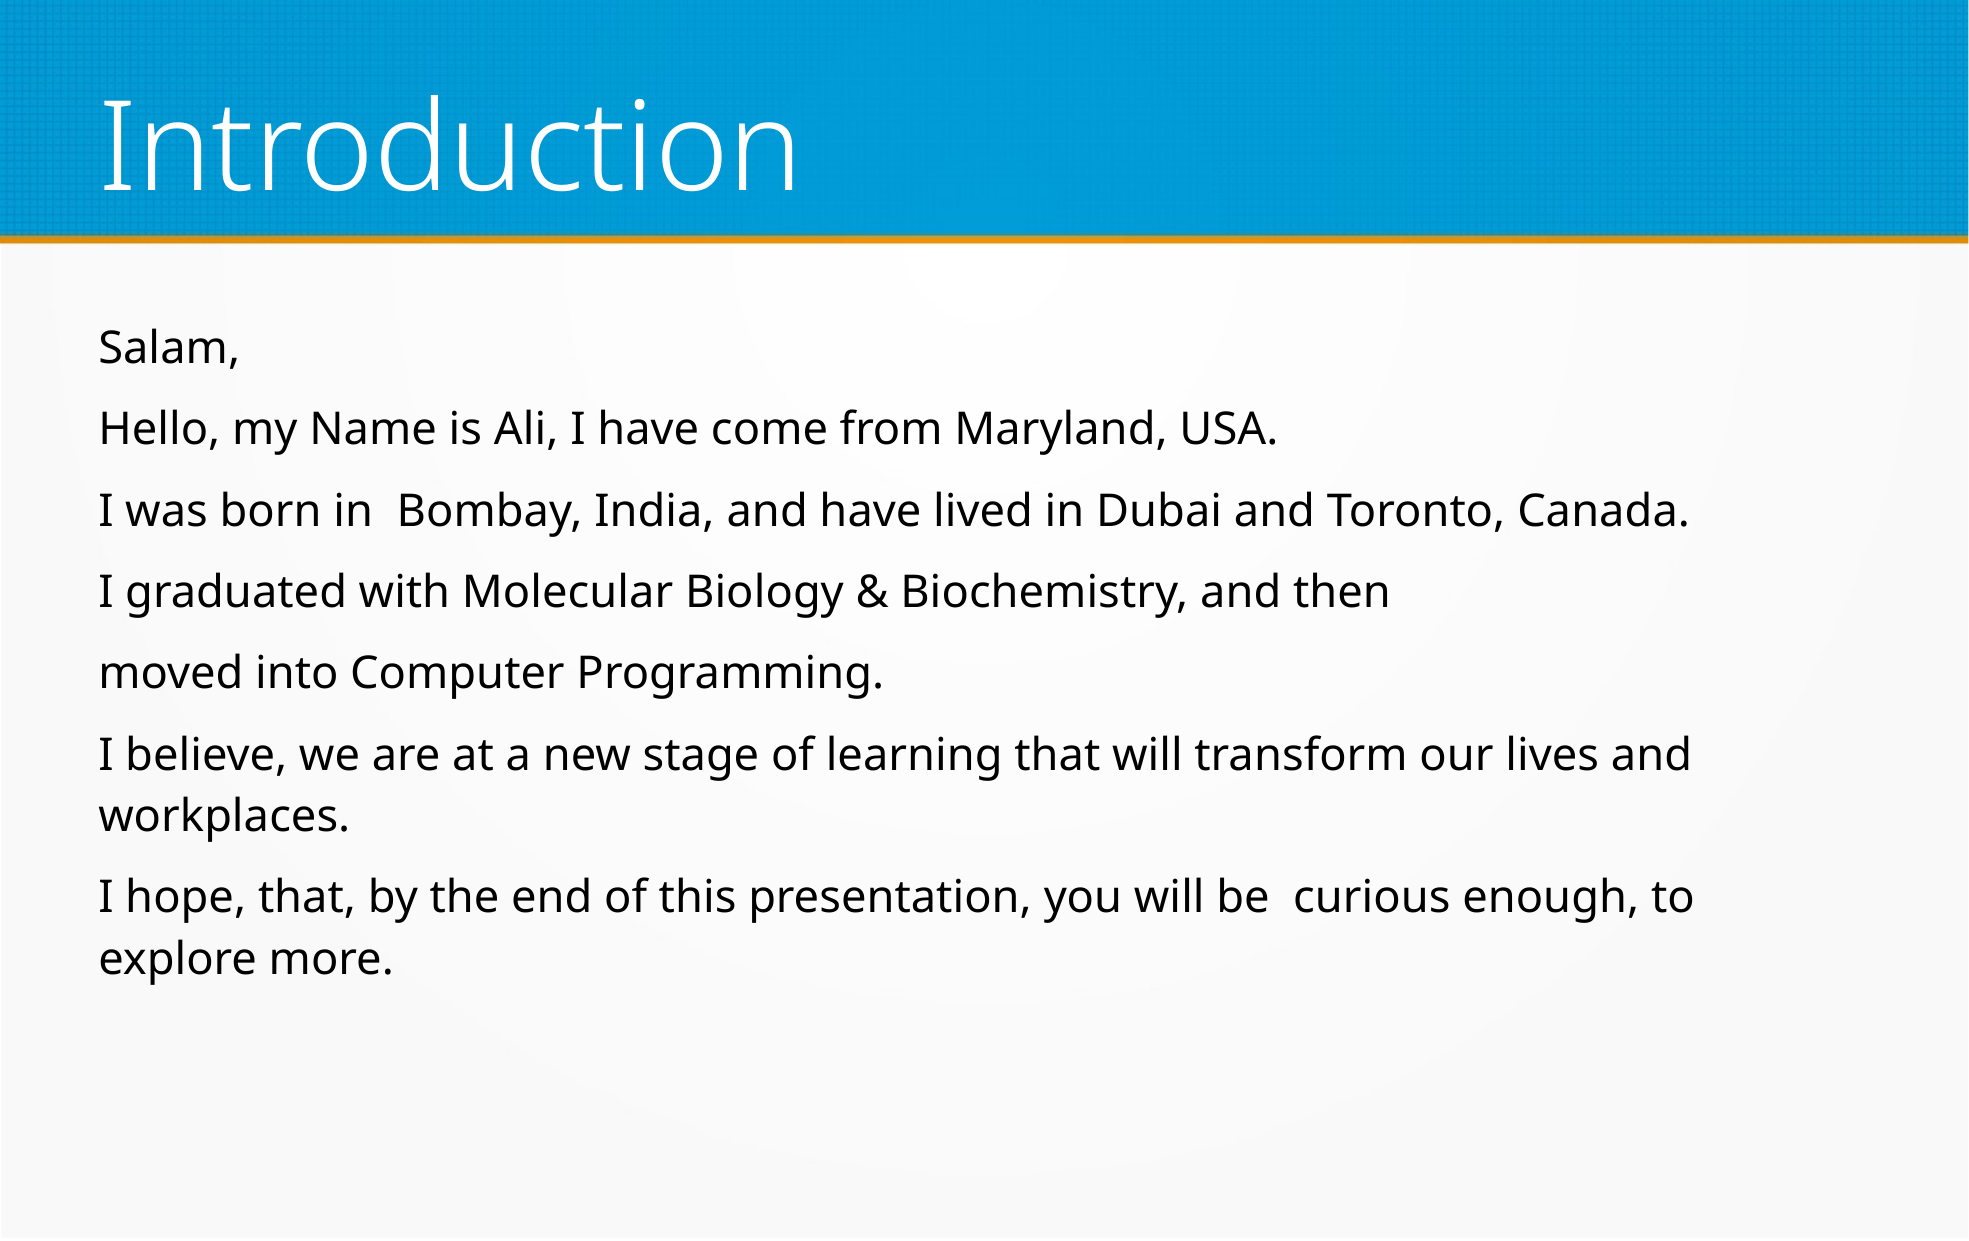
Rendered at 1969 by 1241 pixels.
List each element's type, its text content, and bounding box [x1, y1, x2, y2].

picture [0, 233, 1969, 1241]
list Salam, Hello, my Name is Ali, I have come from Maryland, USA. I was born in Bombay, India, and have lived in Dubai and Toronto, Canada. I graduated with Molecular Biology & Biochemistry, and then moved into Computer Programming. I believe, we are at a new stage of learning that will transform our lives and workplaces. I hope, that, by the end of this presentation, you will be curious enough, to explore more. [98, 315, 1861, 1081]
title Introduction [98, 19, 1870, 227]
